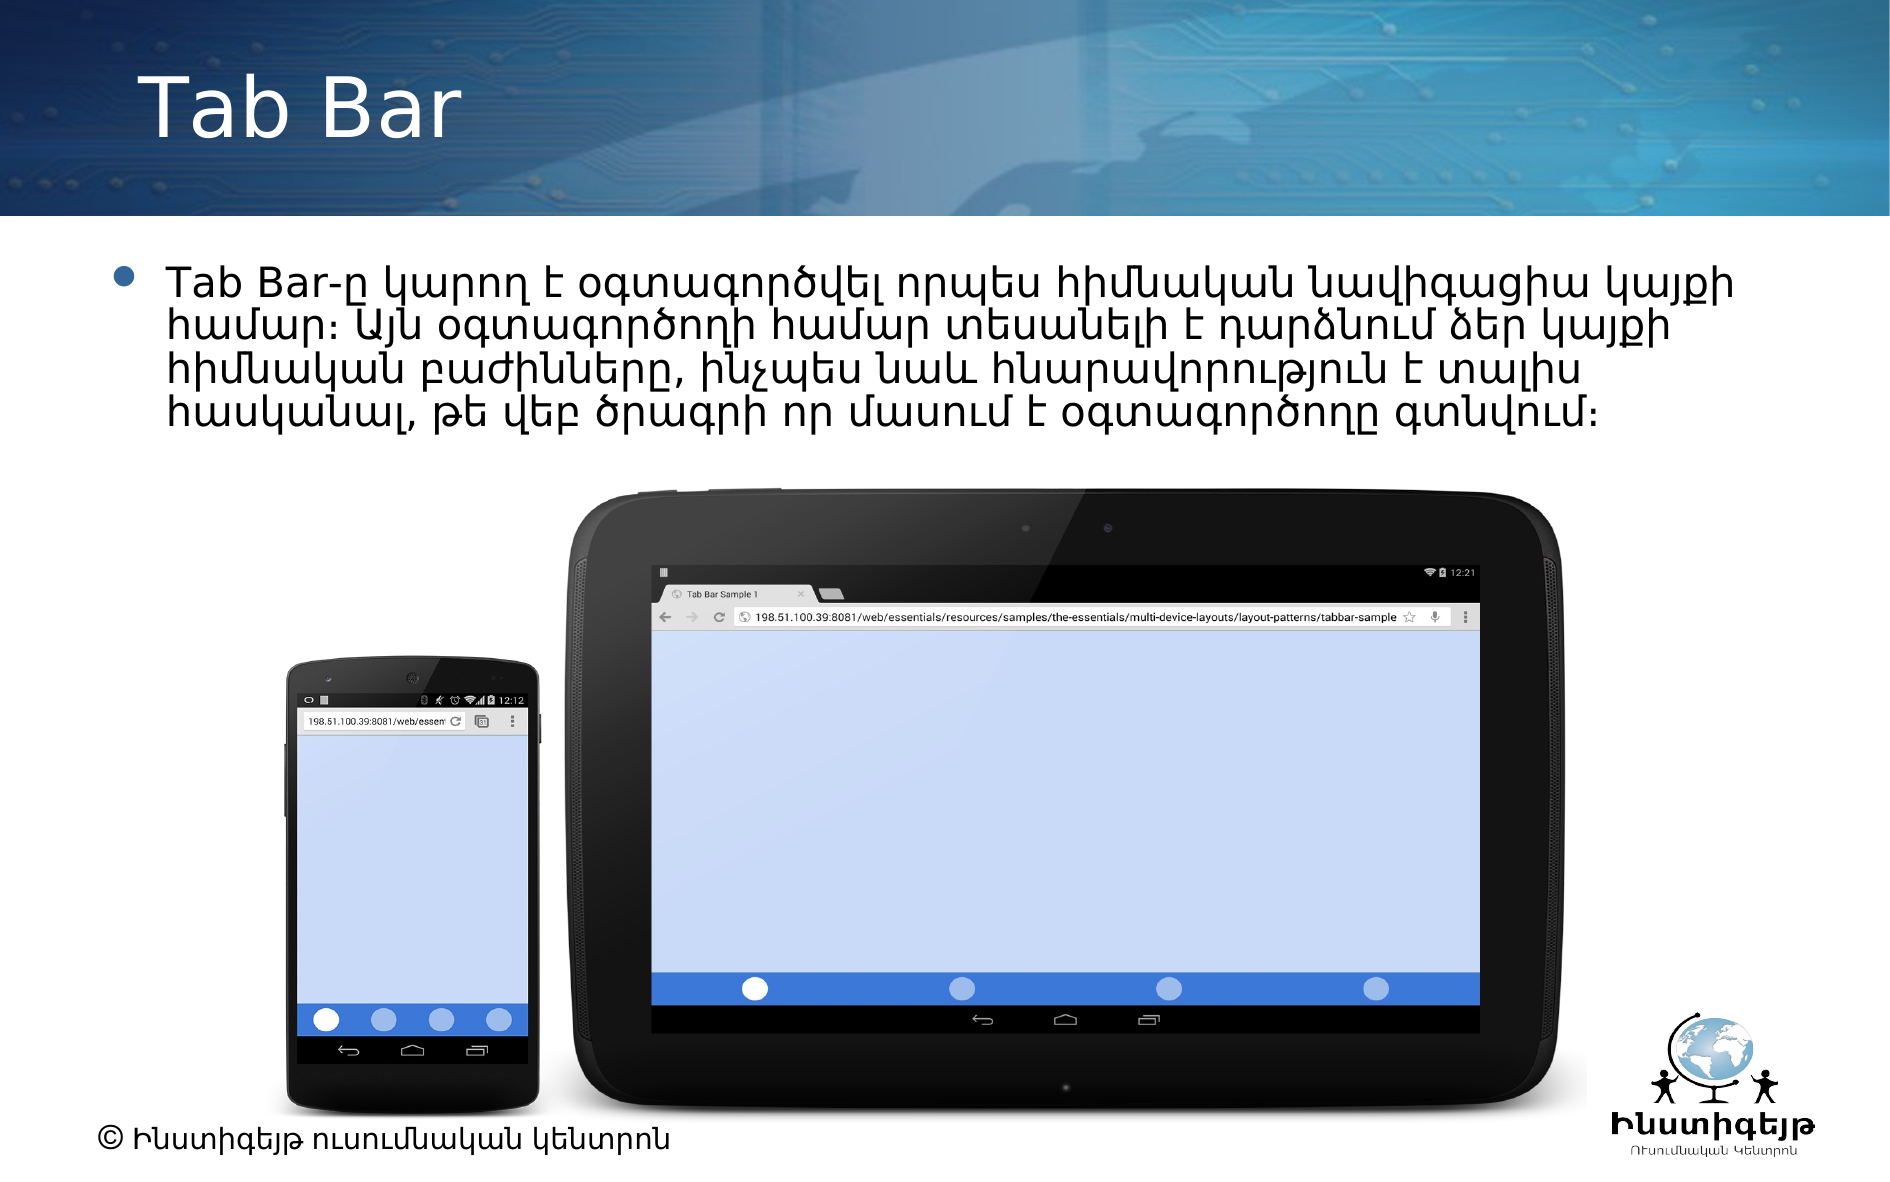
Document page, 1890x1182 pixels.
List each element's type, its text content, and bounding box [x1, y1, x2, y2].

picture [0, 0, 1890, 216]
text_box Tab Bar [138, 82, 1801, 87]
picture [1612, 1012, 1815, 1157]
picture [262, 487, 1587, 1125]
text_box App Bar (շար.) [443, 102, 1801, 106]
list Tab Bar-ը կարող է օգտագործվել որպես հիմնական նավիգացիա կայքի համար։ Այն օգտագործողի համար տեսանելի է դարձնում ձեր կայքի հիմնական բաժինները, ինչպես նաև հնարավորություն է տալիս հասկանալ, թե վեբ ծրագրի որ մասում է օգտագործողը գտնվում։ [110, 262, 1801, 283]
text_box App Bar (շար.) [442, 117, 1801, 123]
